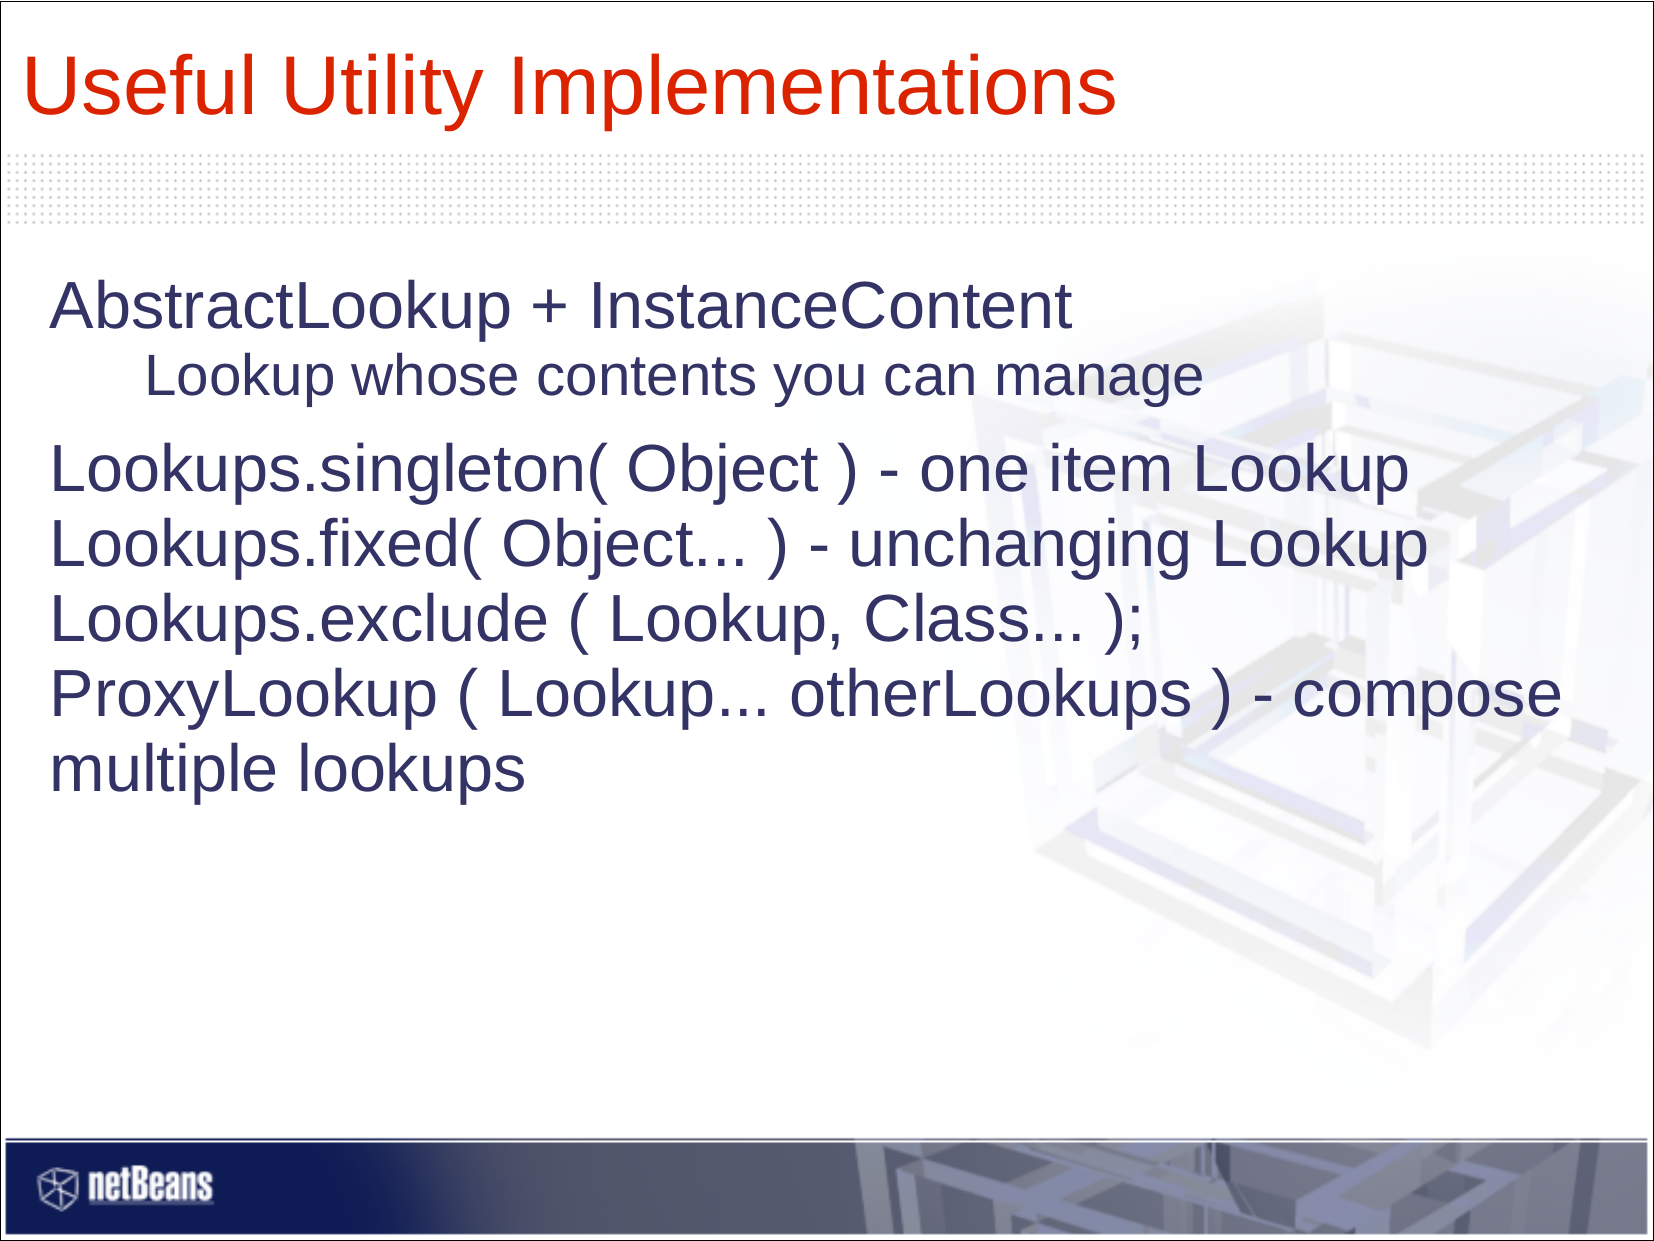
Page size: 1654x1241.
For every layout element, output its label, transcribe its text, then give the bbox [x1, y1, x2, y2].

title Useful Utility Implementations [21, 0, 1648, 190]
list AbstractLookup + InstanceContent Lookup whose contents you can manage Lookups.singleton( Object ) - one item Lookup Lookups.fixed( Object... ) - unchanging Lookup Lookups.exclude ( Lookup, Class... ); ProxyLookup ( Lookup... otherLookups ) - compose multiple lookups [49, 268, 1654, 1122]
picture [1, 2, 1653, 1240]
